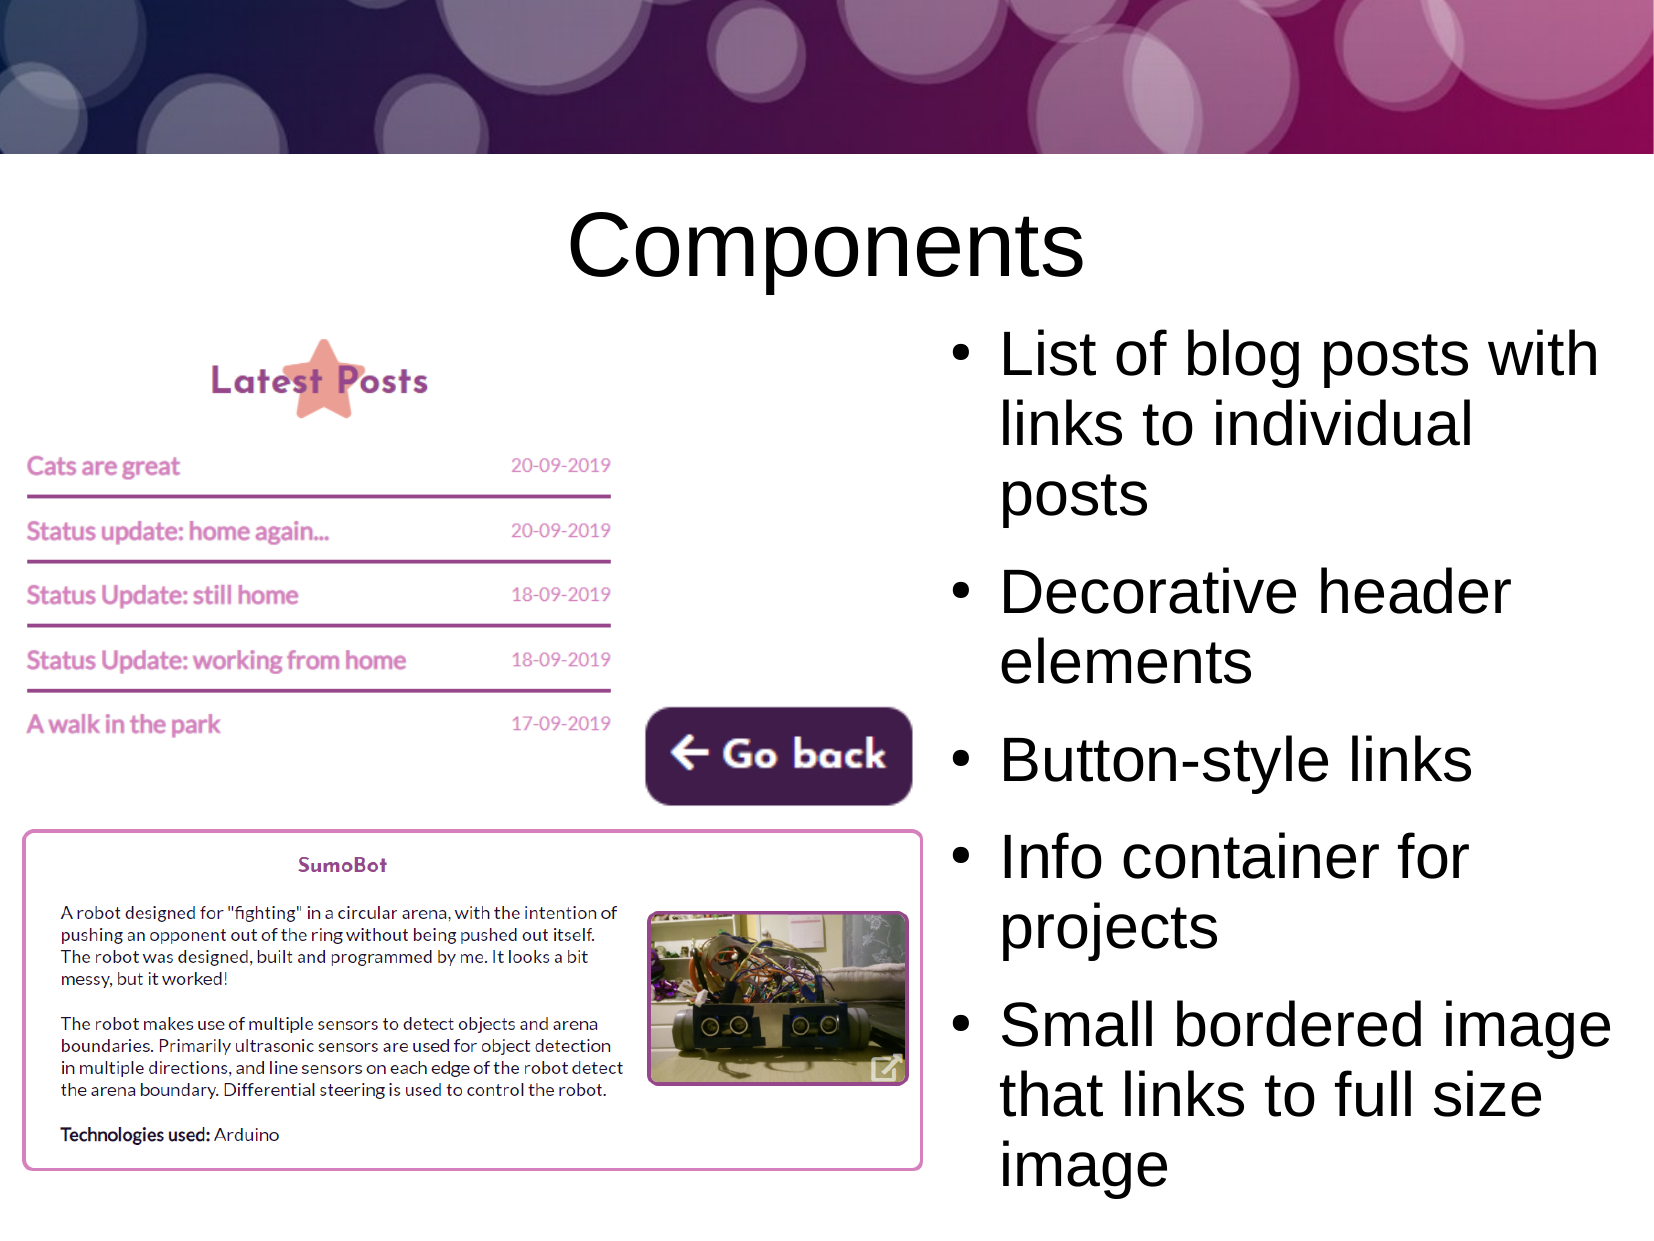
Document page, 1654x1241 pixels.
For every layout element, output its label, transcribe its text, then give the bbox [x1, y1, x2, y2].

picture [11, 328, 933, 1182]
picture [0, 0, 1654, 154]
title Components [82, 159, 1571, 331]
list List of blog posts with links to individual posts Decorative header elements Button-style links Info container for projects Small bordered image that links to full size image [933, 318, 1642, 1205]
